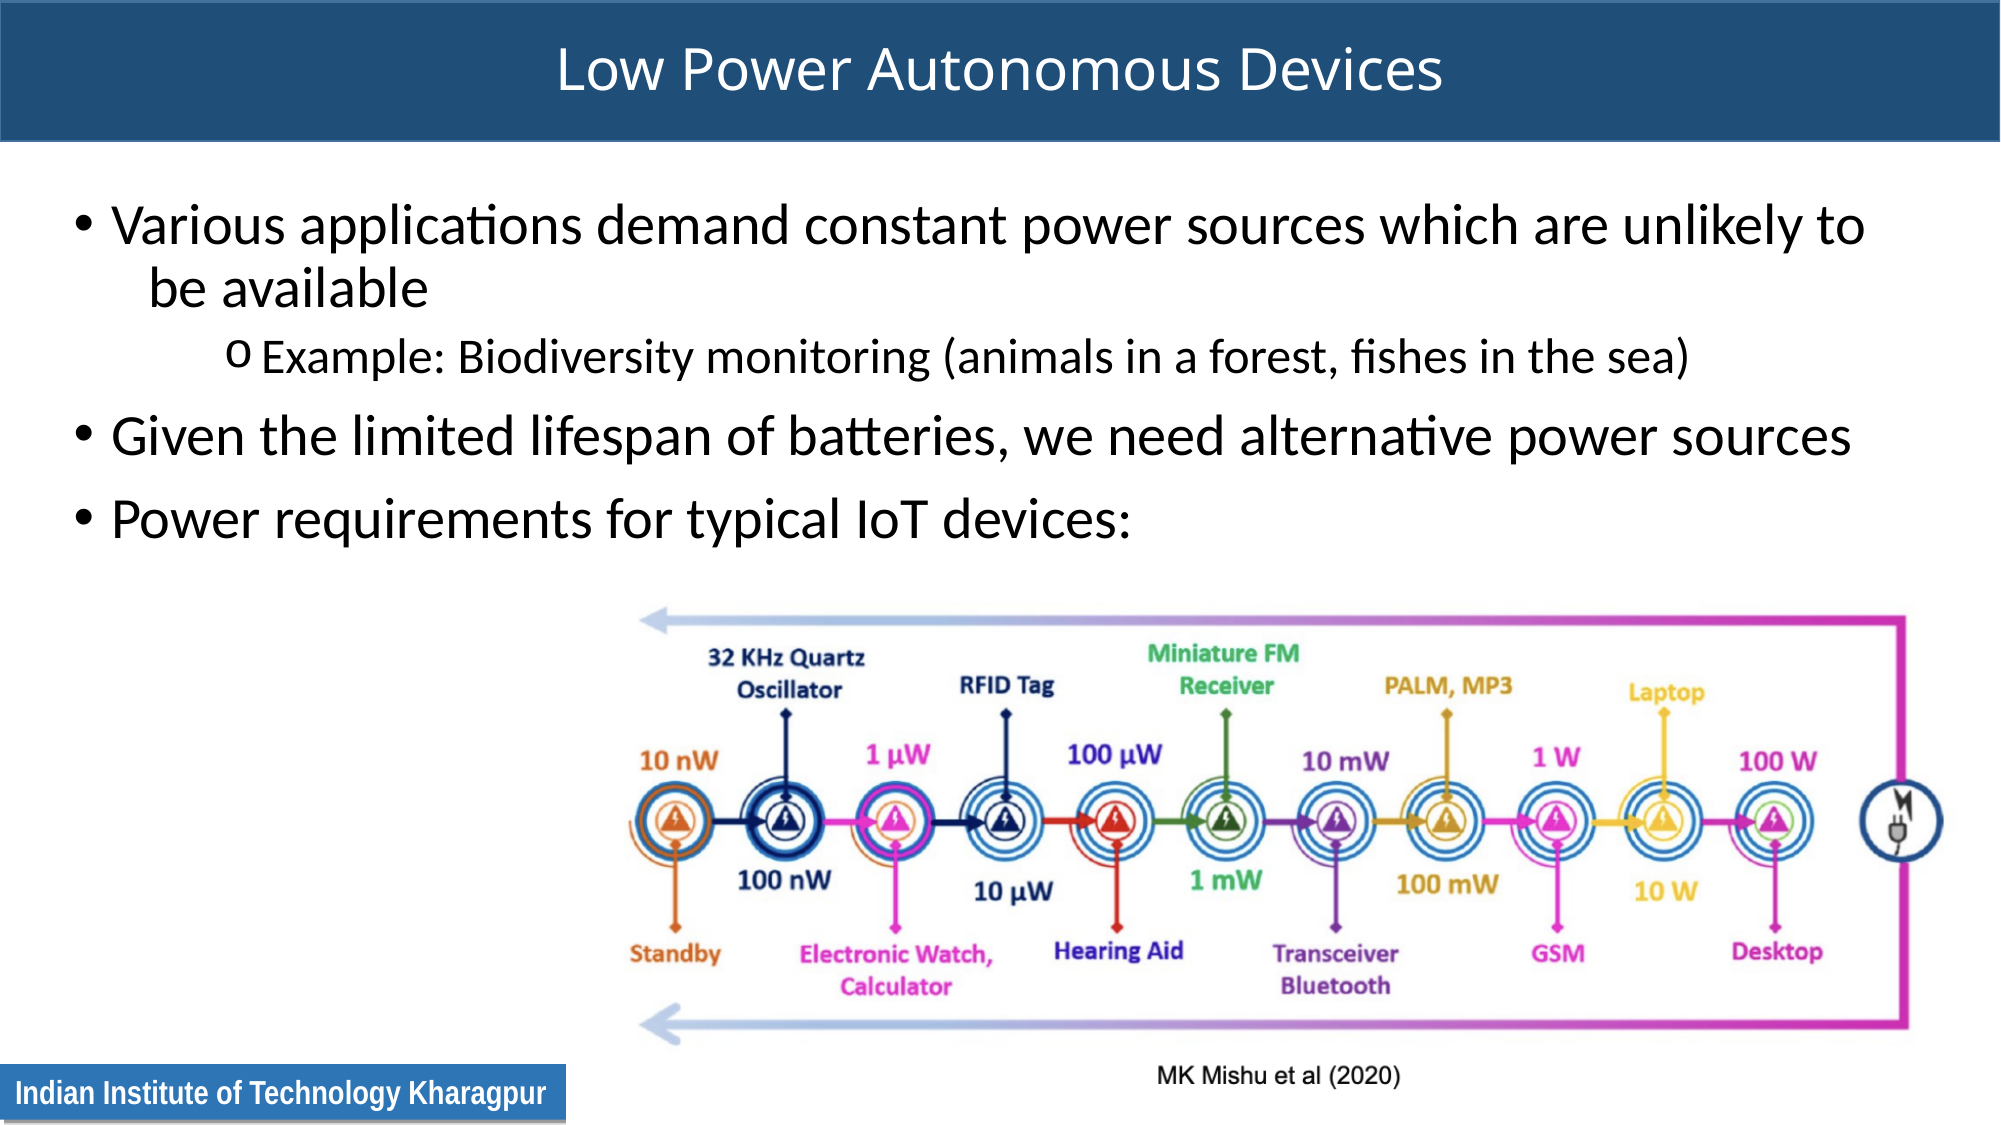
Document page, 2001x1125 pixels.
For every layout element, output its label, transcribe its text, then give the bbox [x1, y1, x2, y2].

title Low Power Autonomous Devices [0, 1, 2000, 141]
picture [566, 561, 2000, 1125]
list Various applications demand constant power sources which are unlikely to be available Example: Biodiversity monitoring (animals in a forest, fishes in the sea) Given the limited lifespan of batteries, we need alternative power sources Power requirements for typical IoT devices: [58, 186, 1954, 1065]
